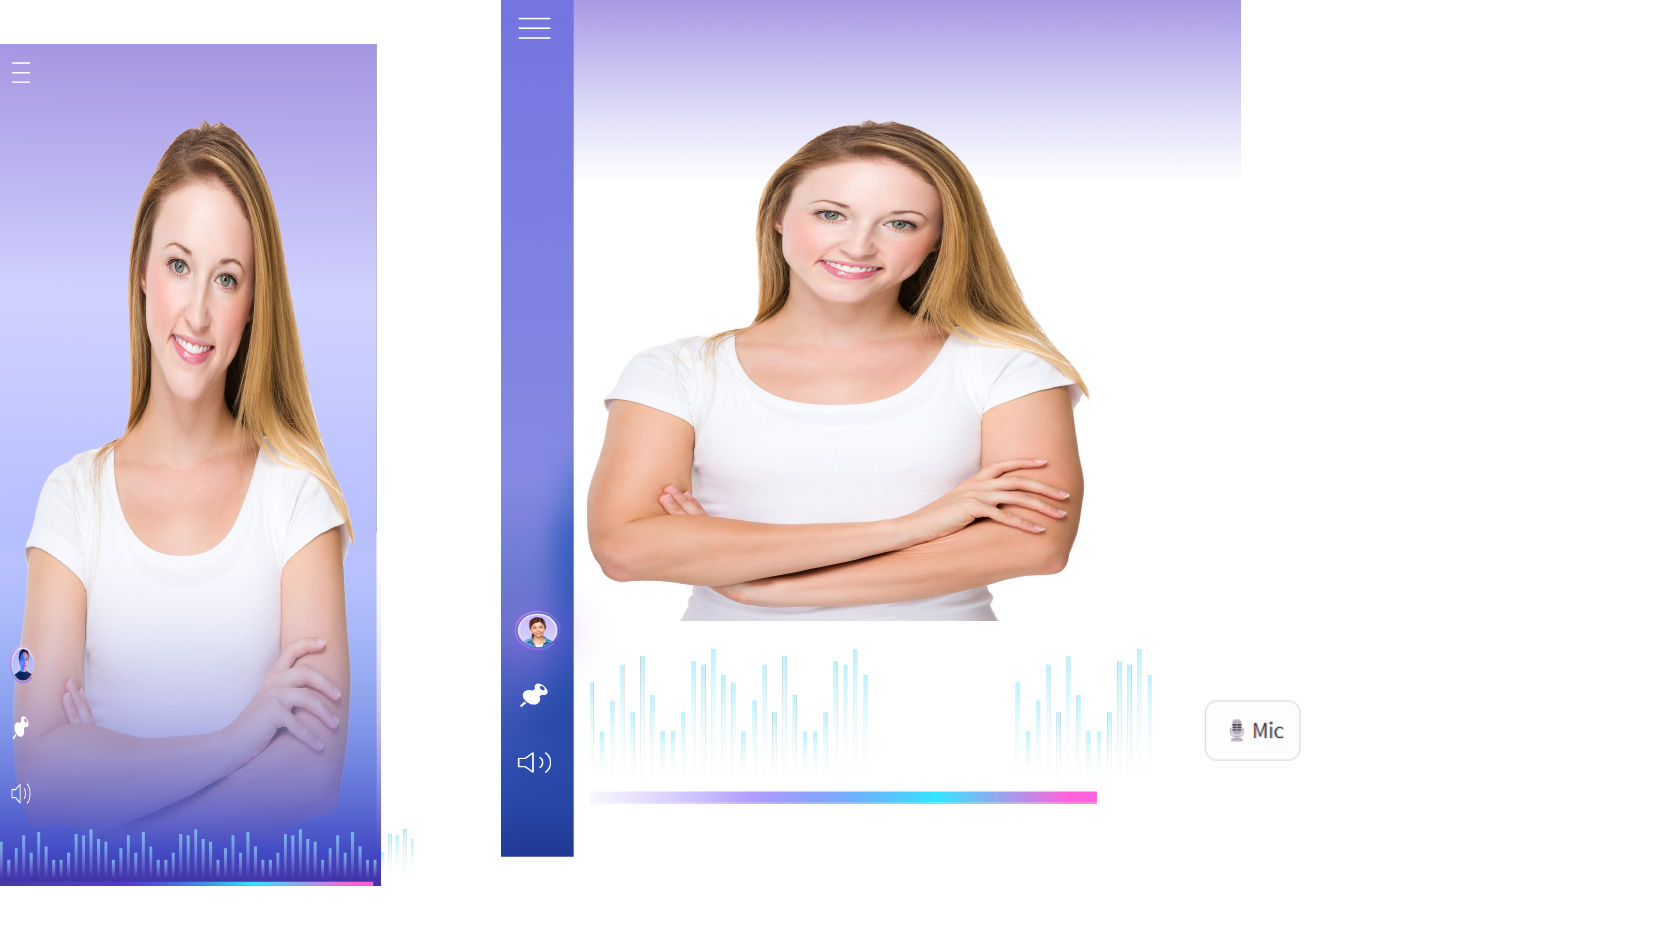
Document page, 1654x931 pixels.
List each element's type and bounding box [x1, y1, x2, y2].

picture [501, 0, 1241, 857]
picture [0, 44, 414, 886]
picture [1181, 679, 1322, 776]
